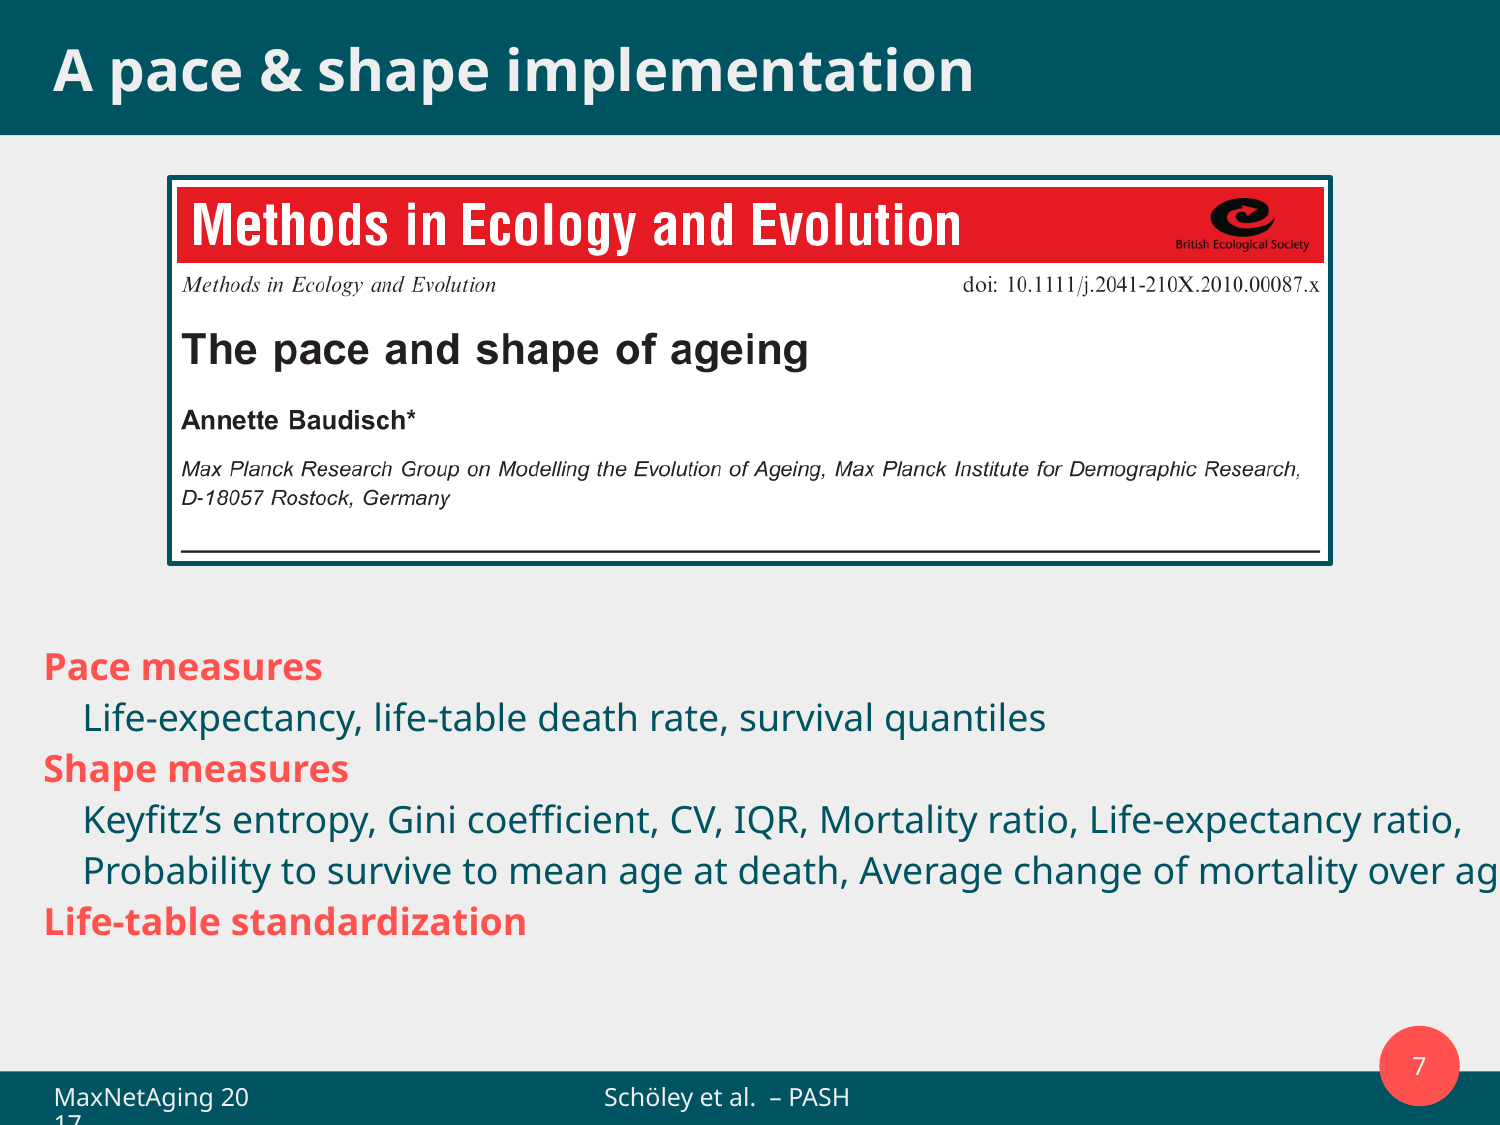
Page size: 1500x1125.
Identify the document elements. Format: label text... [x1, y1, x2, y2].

title A pace & shape implementation [53, 0, 1447, 141]
text_box Pace measures Life-expectancy, life-table death rate, survival quantiles Shape measures Keyfitz’s entropy, Gini coefficient, CV, IQR, Mortality ratio, Life-expectancy ratio, Probability to survive to mean age at death, Average change of mortality over age Life-table standardization [28, 632, 1441, 946]
picture [171, 179, 1329, 562]
